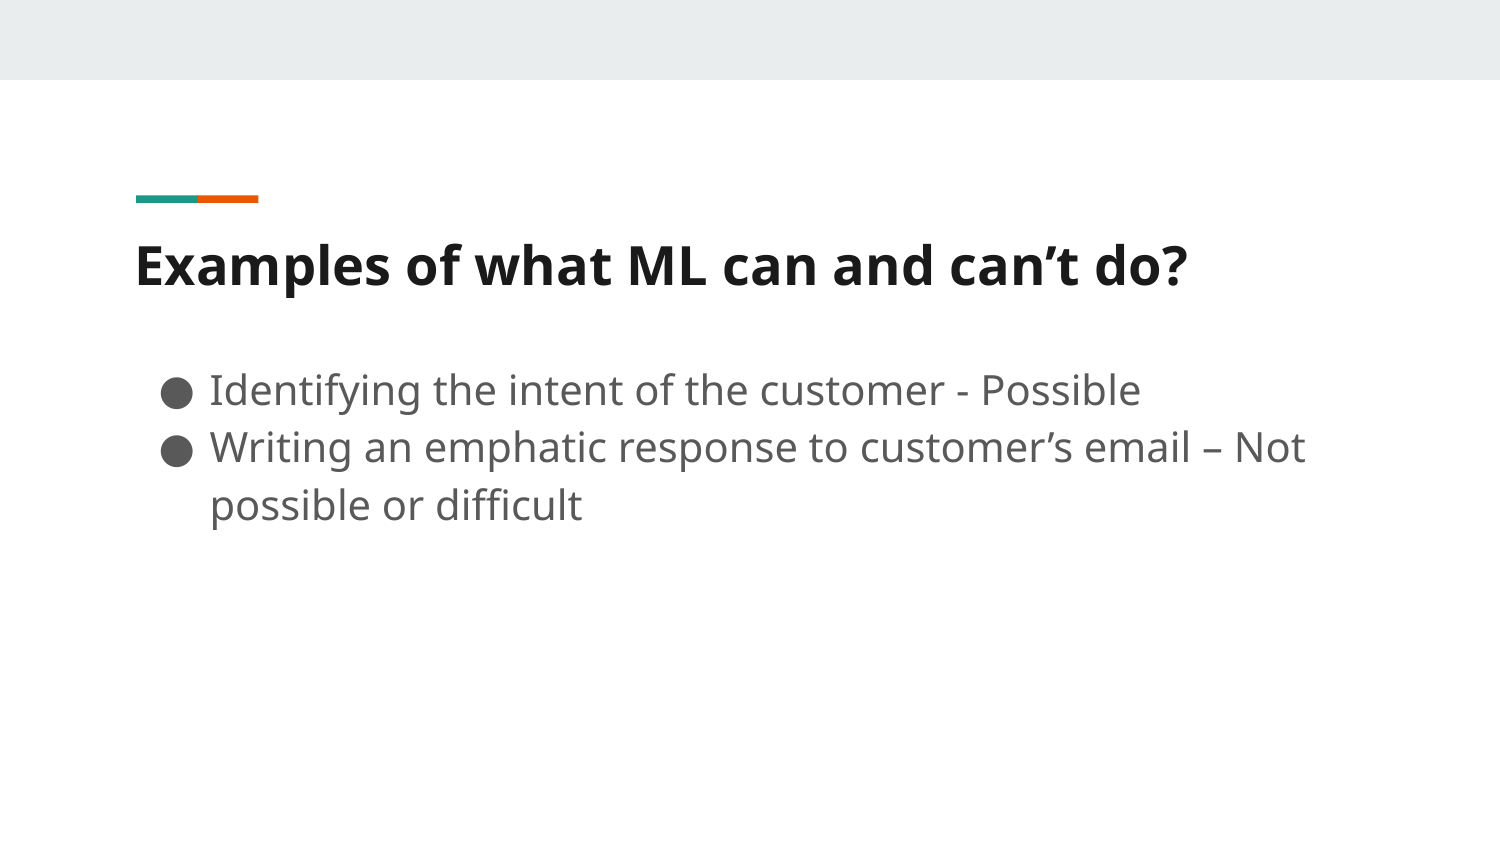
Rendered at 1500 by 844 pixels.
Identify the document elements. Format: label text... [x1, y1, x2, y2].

title Examples of what ML can and can’t do? [119, 216, 1381, 305]
list Identifying the intent of the customer - Possible Writing an emphatic response to customer’s email – Not possible or difficult [119, 341, 1381, 712]
